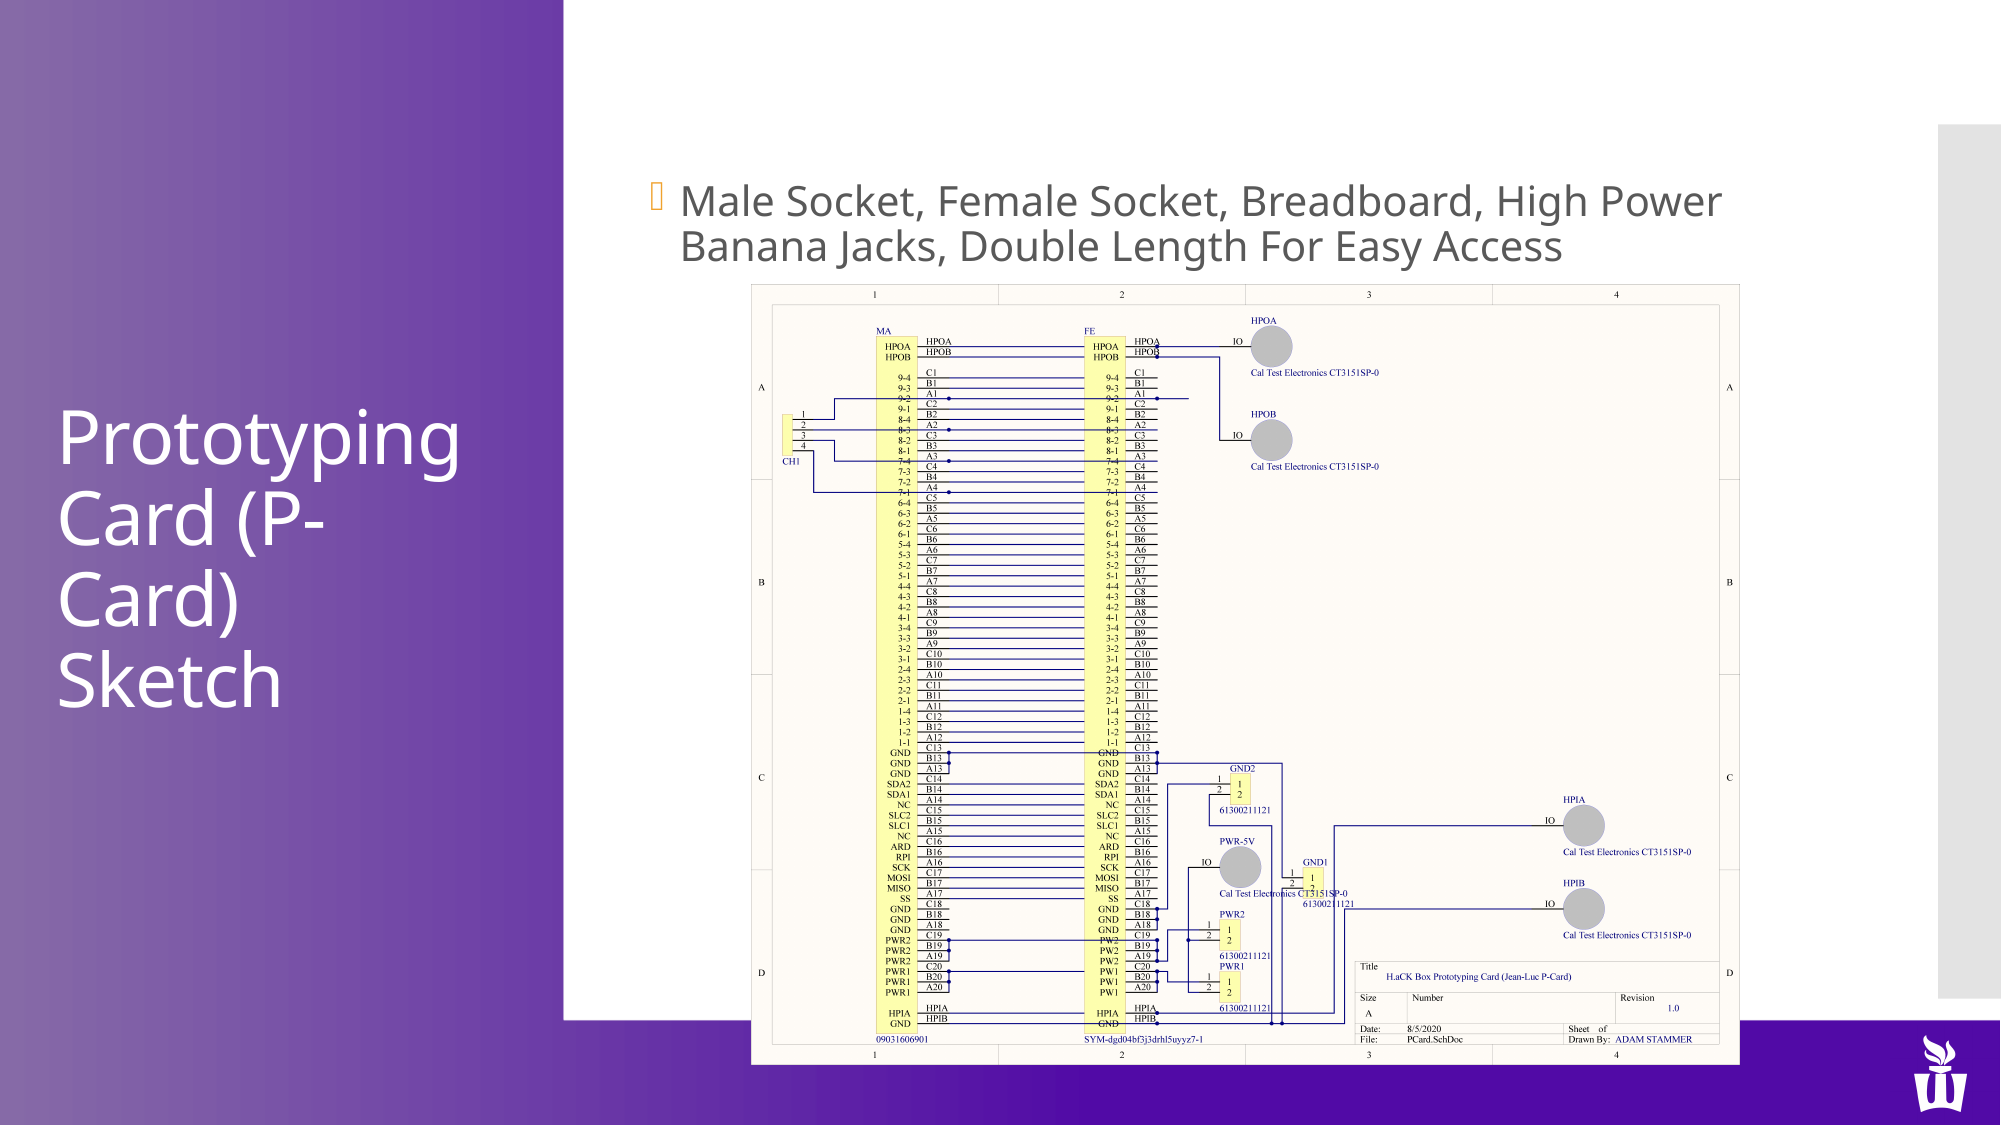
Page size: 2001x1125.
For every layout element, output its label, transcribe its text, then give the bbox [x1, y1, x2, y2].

picture [0, 0, 2000, 1125]
text_box Male Socket, Female Socket, Breadboard, High Power Banana Jacks, Double Length For Easy Access [634, 141, 1835, 309]
text_box Prototyping Card (P-Card) Sketch [41, 184, 525, 939]
